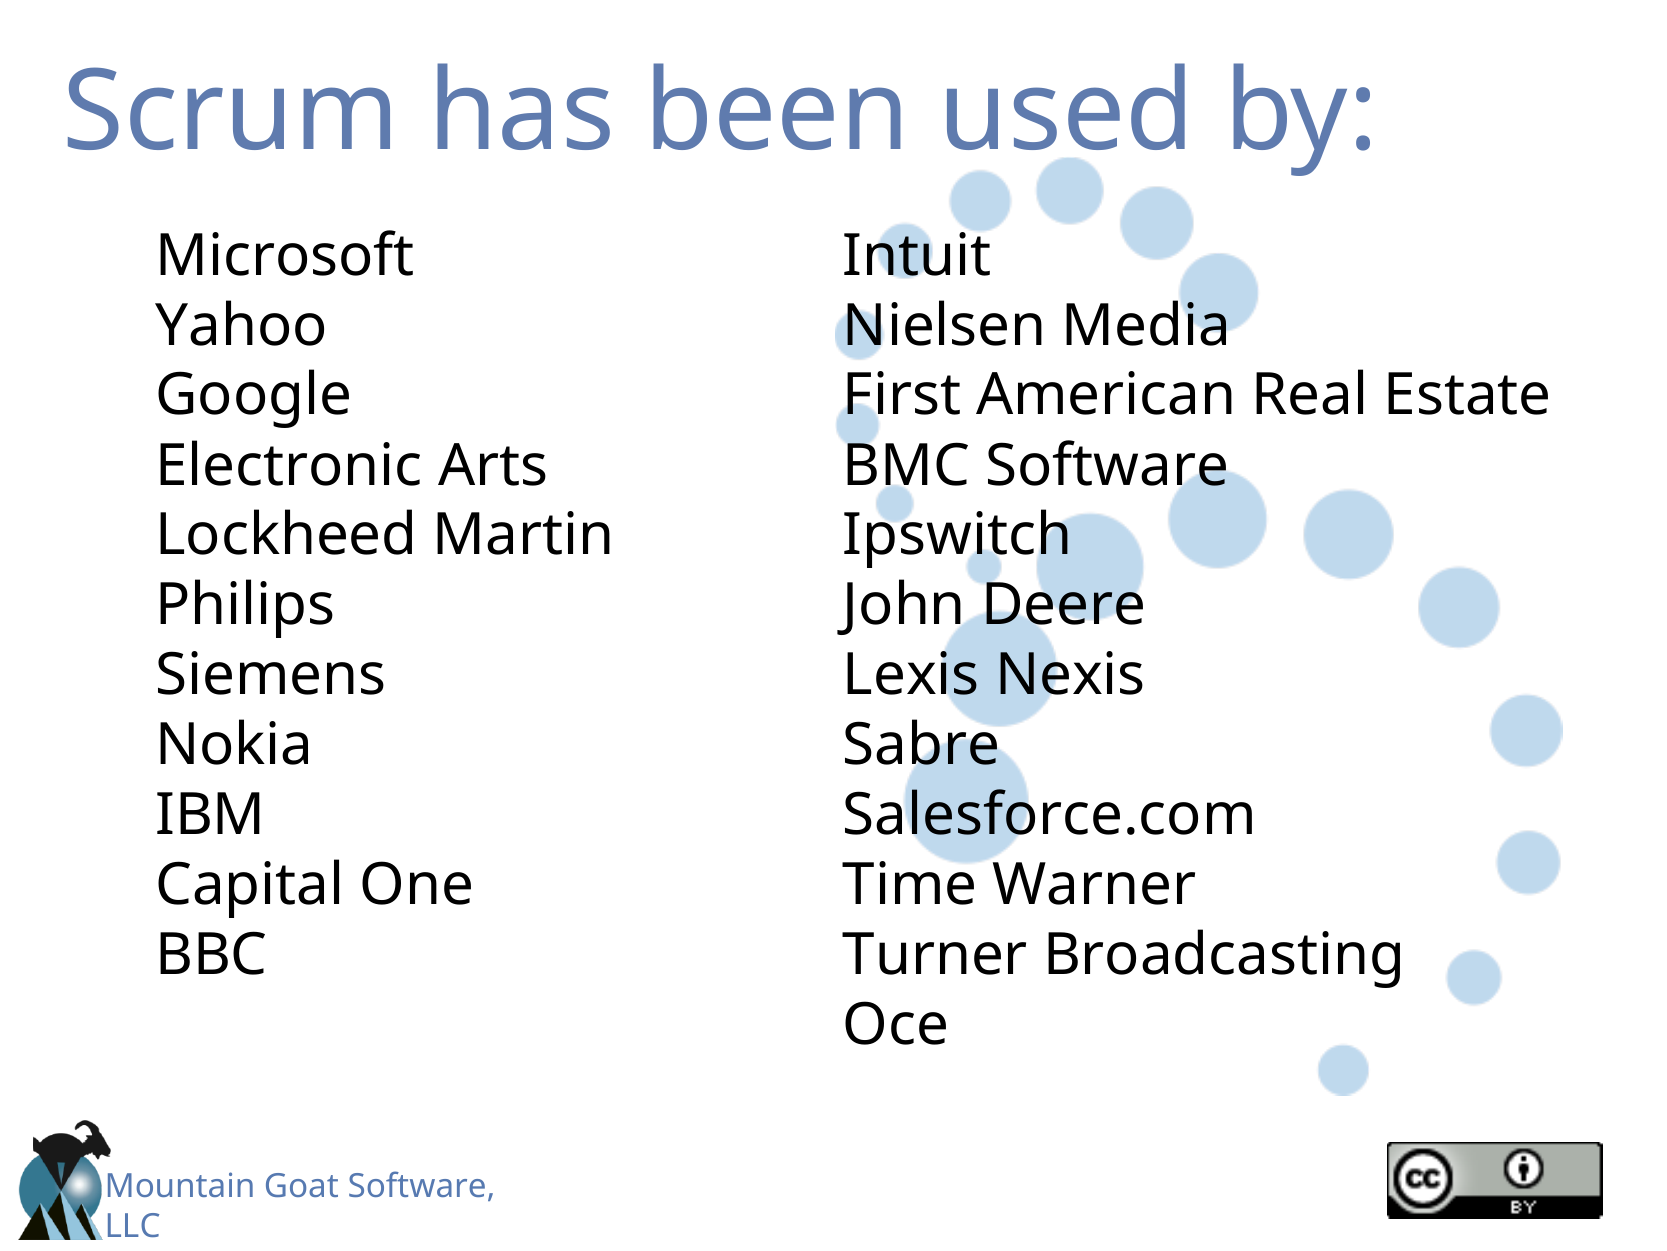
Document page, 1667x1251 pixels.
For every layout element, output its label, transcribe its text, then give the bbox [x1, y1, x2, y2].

title Scrum has been used by: [56, 18, 1609, 194]
picture [1387, 1142, 1603, 1219]
picture [18, 1120, 111, 1240]
picture [835, 194, 1563, 1096]
text_box Microsoft Yahoo Google Electronic Arts Lockheed Martin Philips Siemens Nokia IBM Capital One BBC [155, 216, 615, 1057]
text_box Intuit Nielsen Media First American Real Estate BMC Software Ipswitch John Deere Lexis Nexis Sabre Salesforce.com Time Warner Turner Broadcasting Oce [842, 216, 1553, 1057]
